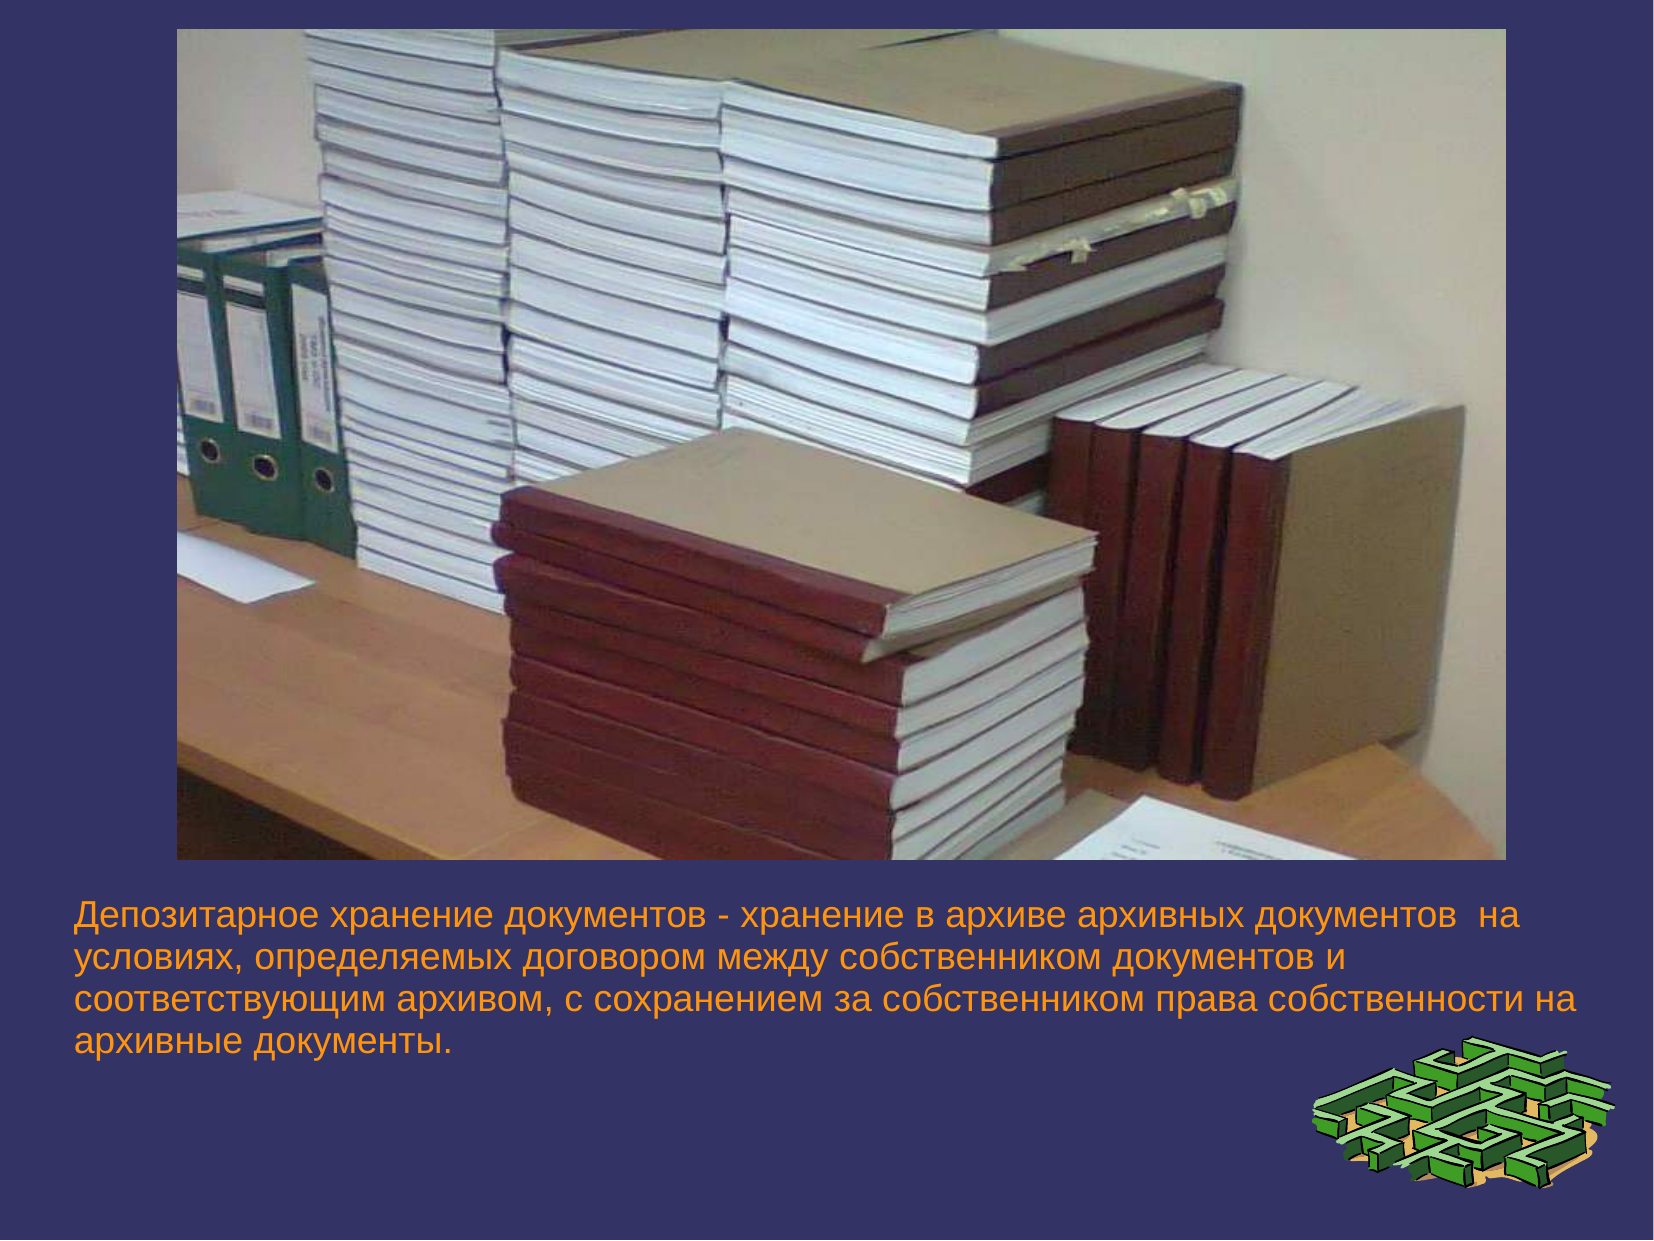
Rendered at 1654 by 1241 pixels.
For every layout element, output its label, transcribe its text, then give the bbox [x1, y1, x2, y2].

text_box Депозитарное хранение документов - хранение в архиве архивных документов на условиях, определяемых договором между собственником документов и соответствующим архивом, с сохранением за собственником права собственности на архивные документы. [59, 885, 1625, 1069]
picture [177, 29, 1506, 860]
